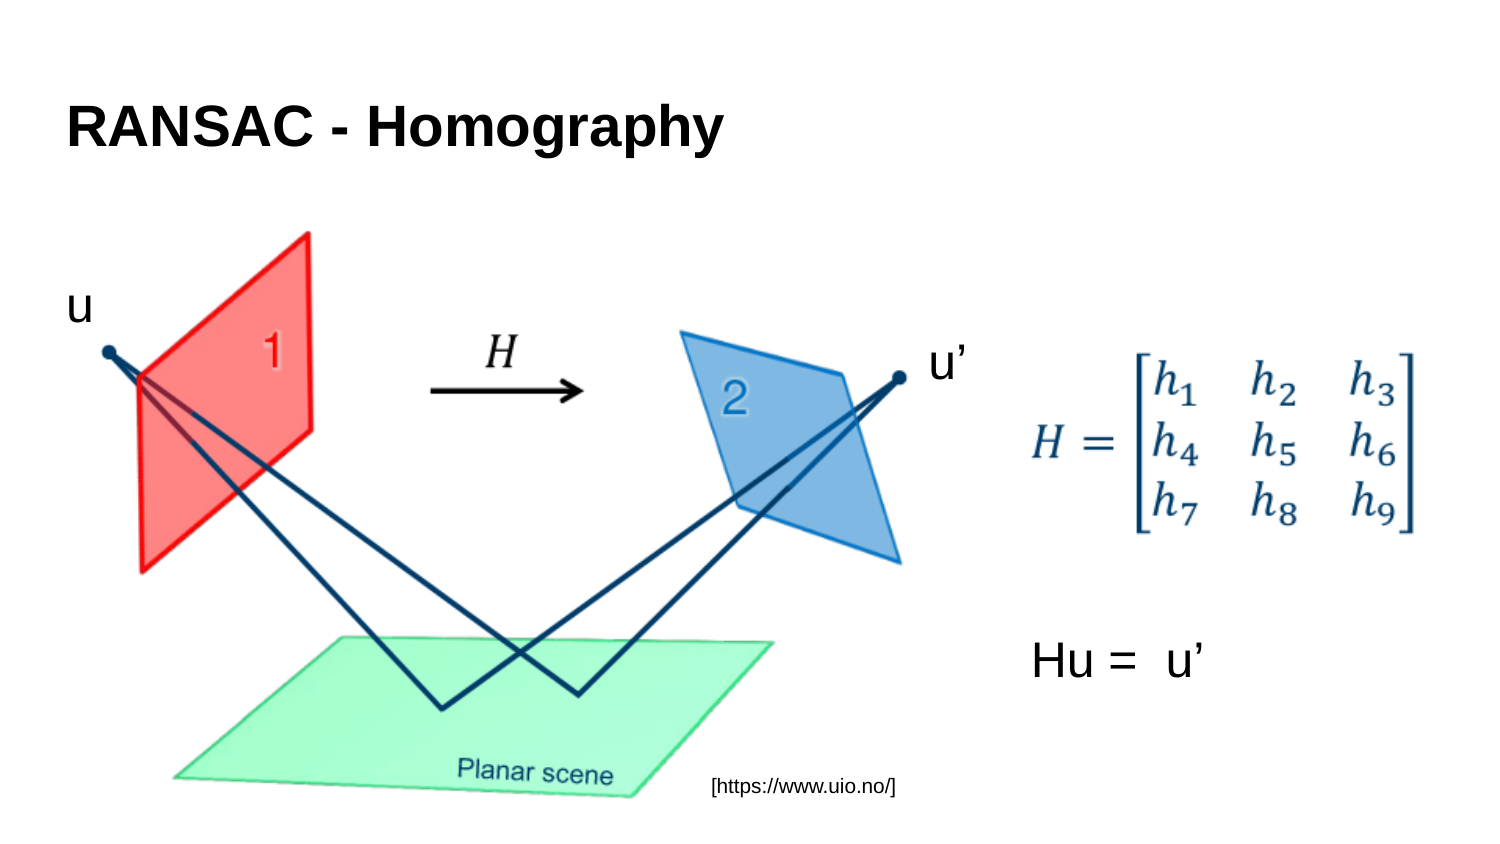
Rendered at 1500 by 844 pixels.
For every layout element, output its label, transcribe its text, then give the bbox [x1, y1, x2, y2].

title RANSAC - Homography [51, 72, 1449, 167]
text_box Hu = u’ [1015, 611, 1299, 743]
text_box [https://www.uio.no/] [696, 757, 914, 828]
picture [51, 219, 1425, 827]
text_box u’ [913, 314, 1077, 420]
text_box u [51, 257, 214, 363]
